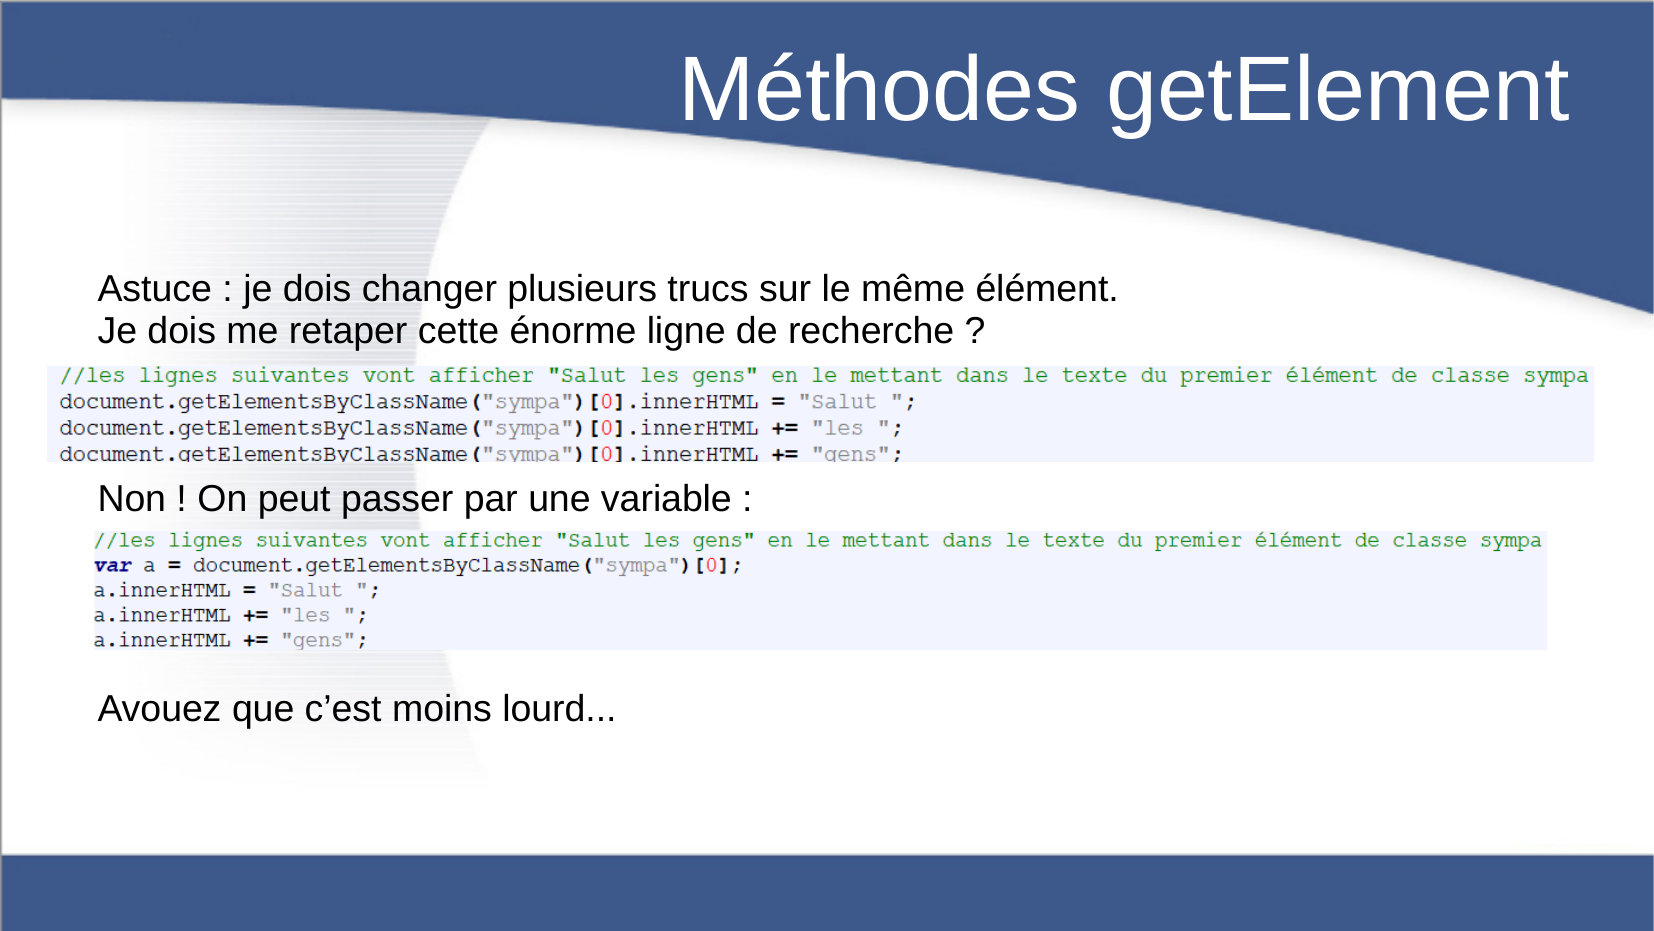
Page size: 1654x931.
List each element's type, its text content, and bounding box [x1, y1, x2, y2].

title Méthodes getElement [82, 37, 1571, 193]
text_box Astuce : je dois changer plusieurs trucs sur le même élément. Je dois me retaper cette énorme ligne de recherche ? Non ! On peut passer par une variable : Avouez que c’est moins lourd... [82, 259, 1548, 366]
text_box Astuce : je dois changer plusieurs trucs sur le même élément. Je dois me retaper cette énorme ligne de recherche ? Non ! On peut passer par une variable : Avouez que c’est moins lourd... [82, 462, 1548, 821]
picture [0, 0, 1654, 931]
